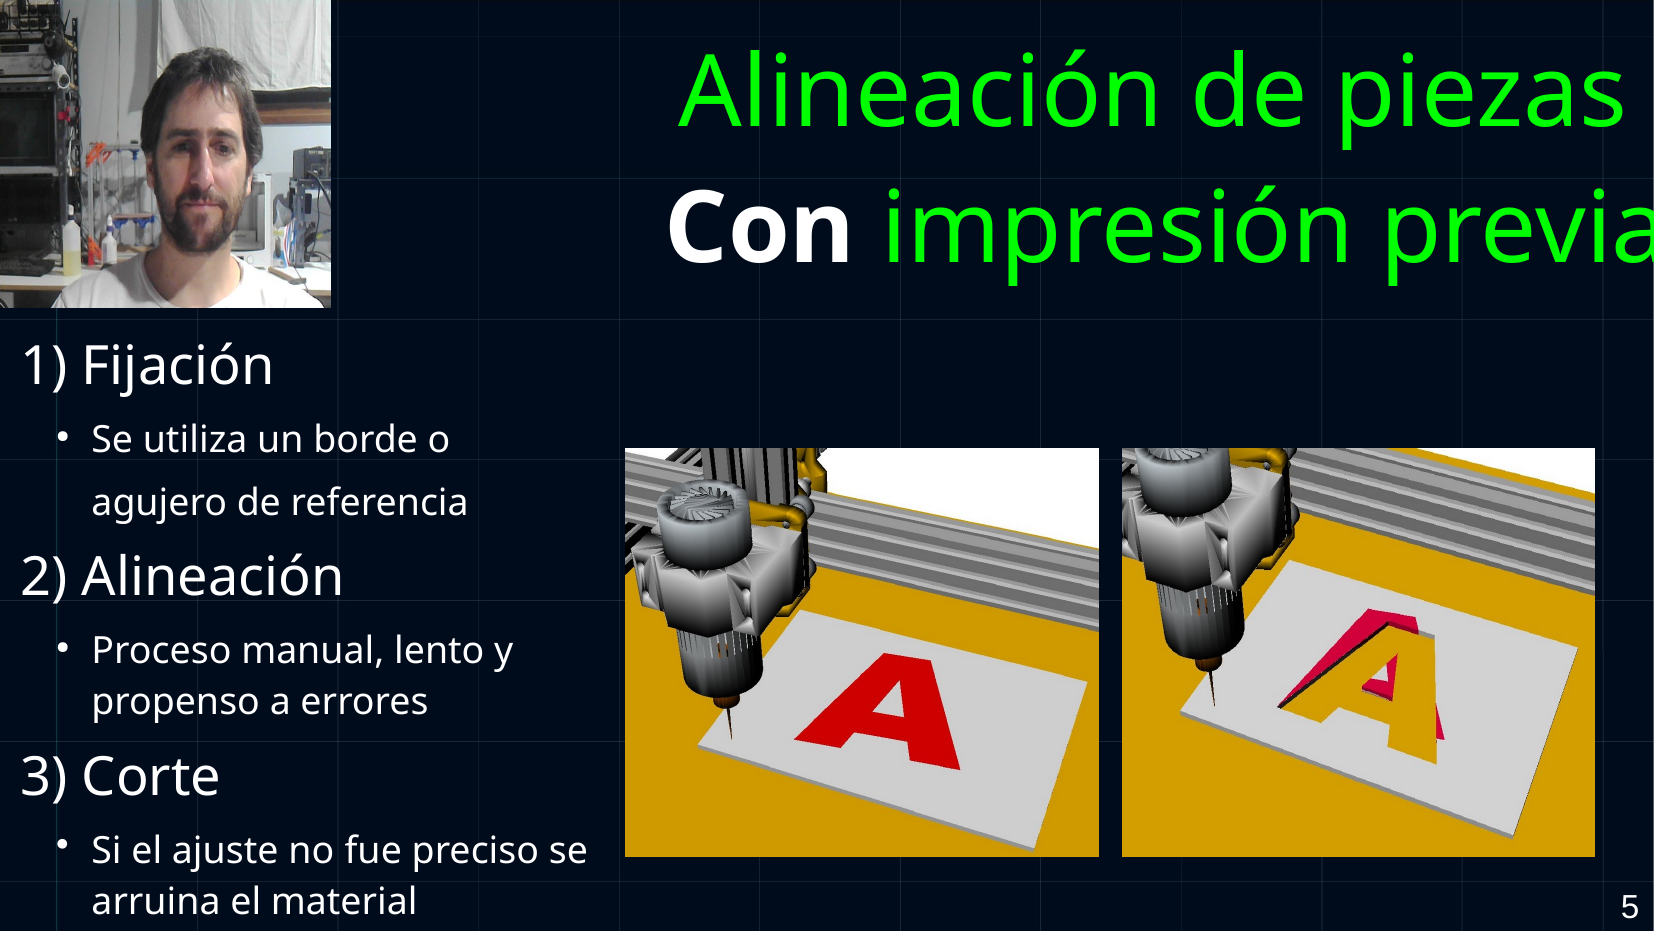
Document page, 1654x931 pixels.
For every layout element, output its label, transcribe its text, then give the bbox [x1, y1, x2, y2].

text_box Alineación de piezas Con impresión previa [649, 11, 1642, 284]
picture [1642, 236, 1650, 254]
text_box Fijación Se utiliza un borde o agujero de referencia Alineación Proceso manual, lento y propenso a errores Corte Si el ajuste no fue preciso se arruina el material [5, 318, 674, 931]
text_box <number> [1606, 880, 1654, 931]
picture [1642, 215, 1650, 230]
picture [0, 0, 1654, 931]
